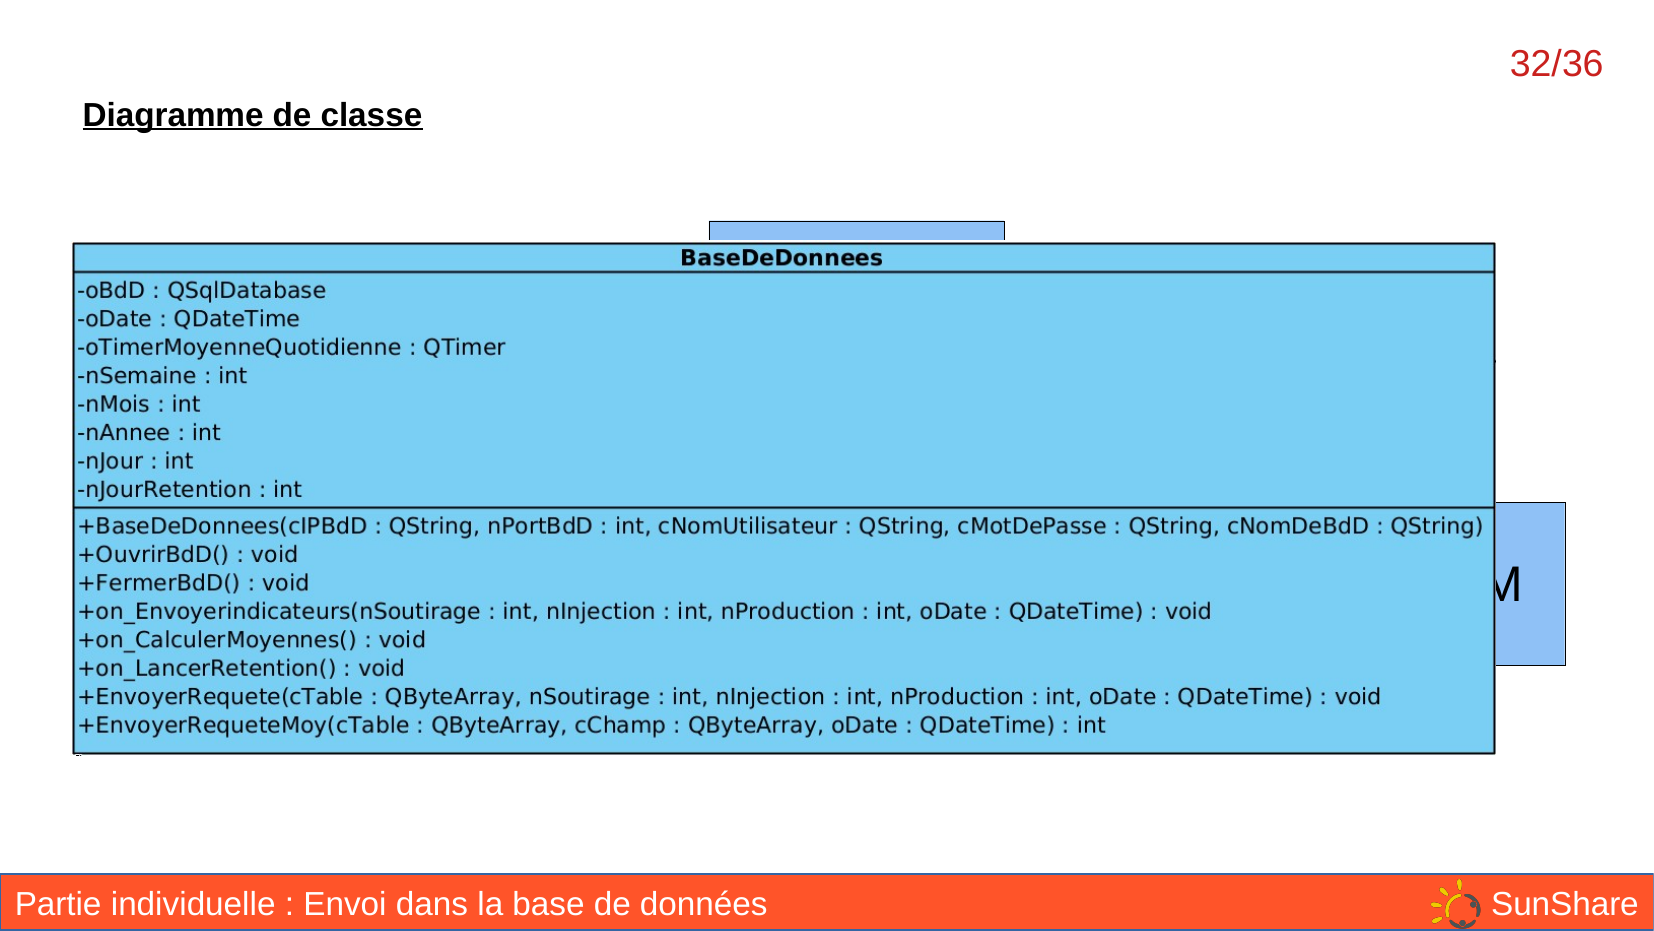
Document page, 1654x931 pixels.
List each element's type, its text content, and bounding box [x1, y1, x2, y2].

picture [1429, 877, 1483, 931]
picture [70, 220, 1565, 756]
title Diagramme de classe [82, 37, 1571, 193]
text_box Partie individuelle : Envoi dans la base de données [0, 874, 792, 931]
